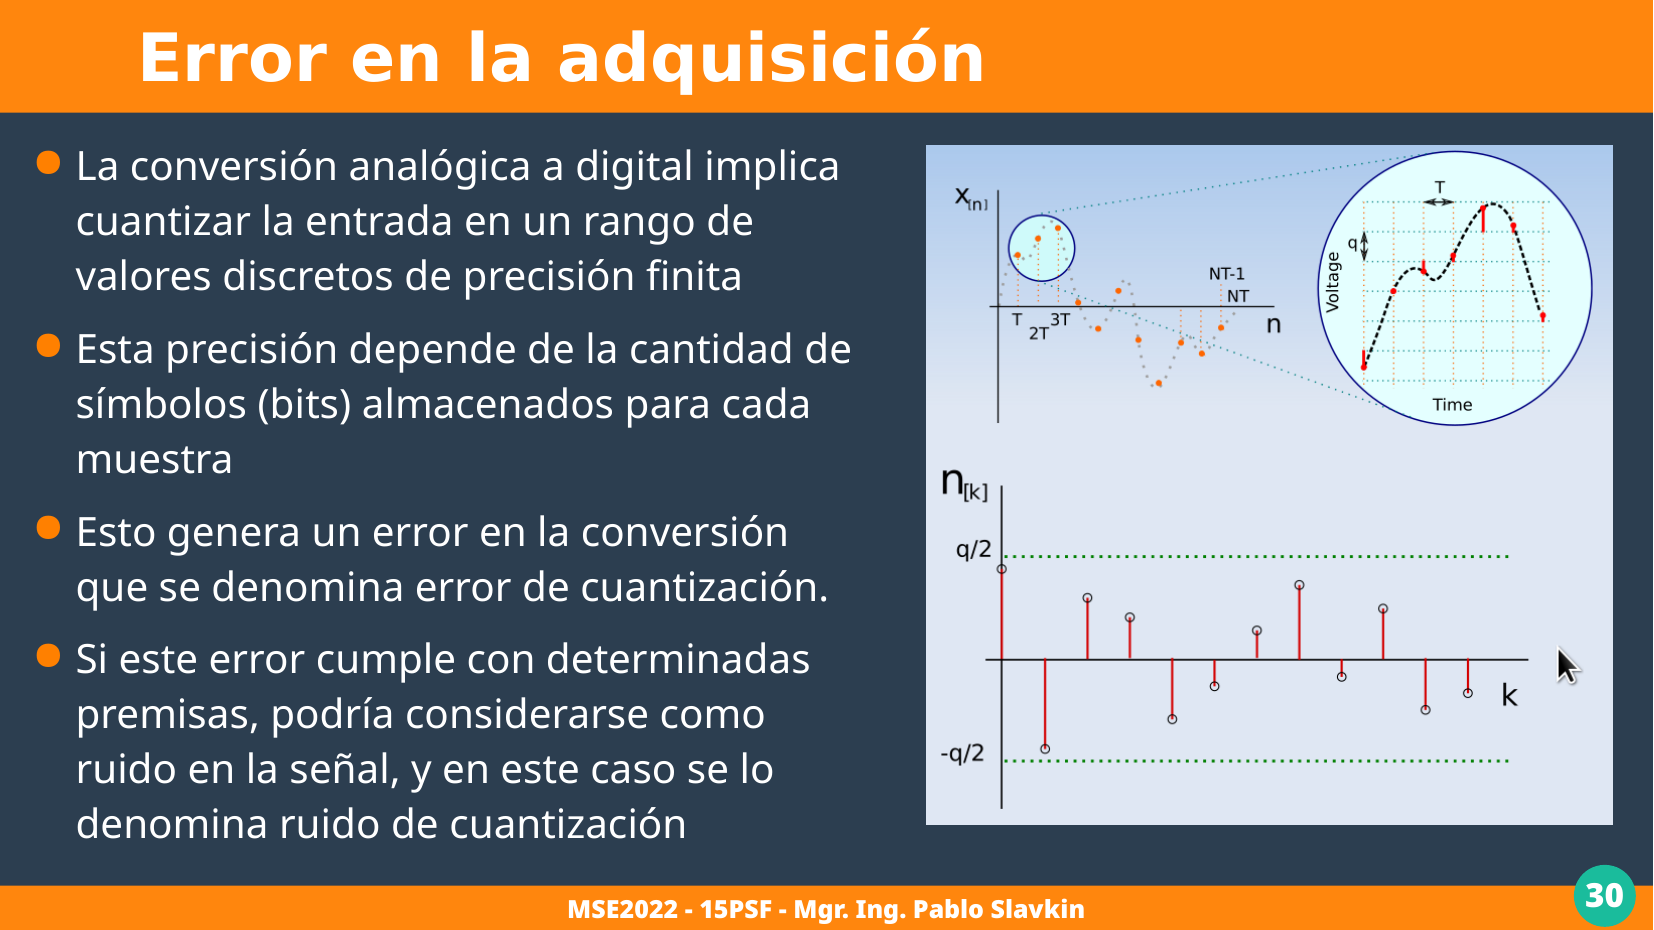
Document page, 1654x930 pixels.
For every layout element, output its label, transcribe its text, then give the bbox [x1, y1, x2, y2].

list La conversión analógica a digital implica cuantizar la entrada en un rango de valores discretos de precisión finita Esta precisión depende de la cantidad de símbolos (bits) almacenados para cada muestra Esto genera un error en la conversión que se denomina error de cuantización. Si este error cumple con determinadas premisas, podría considerarse como ruido en la señal, y en este caso se lo denomina ruido de cuantización [18, 137, 863, 863]
text_box Error en la adquisición [37, 11, 1088, 105]
picture [926, 145, 1613, 826]
